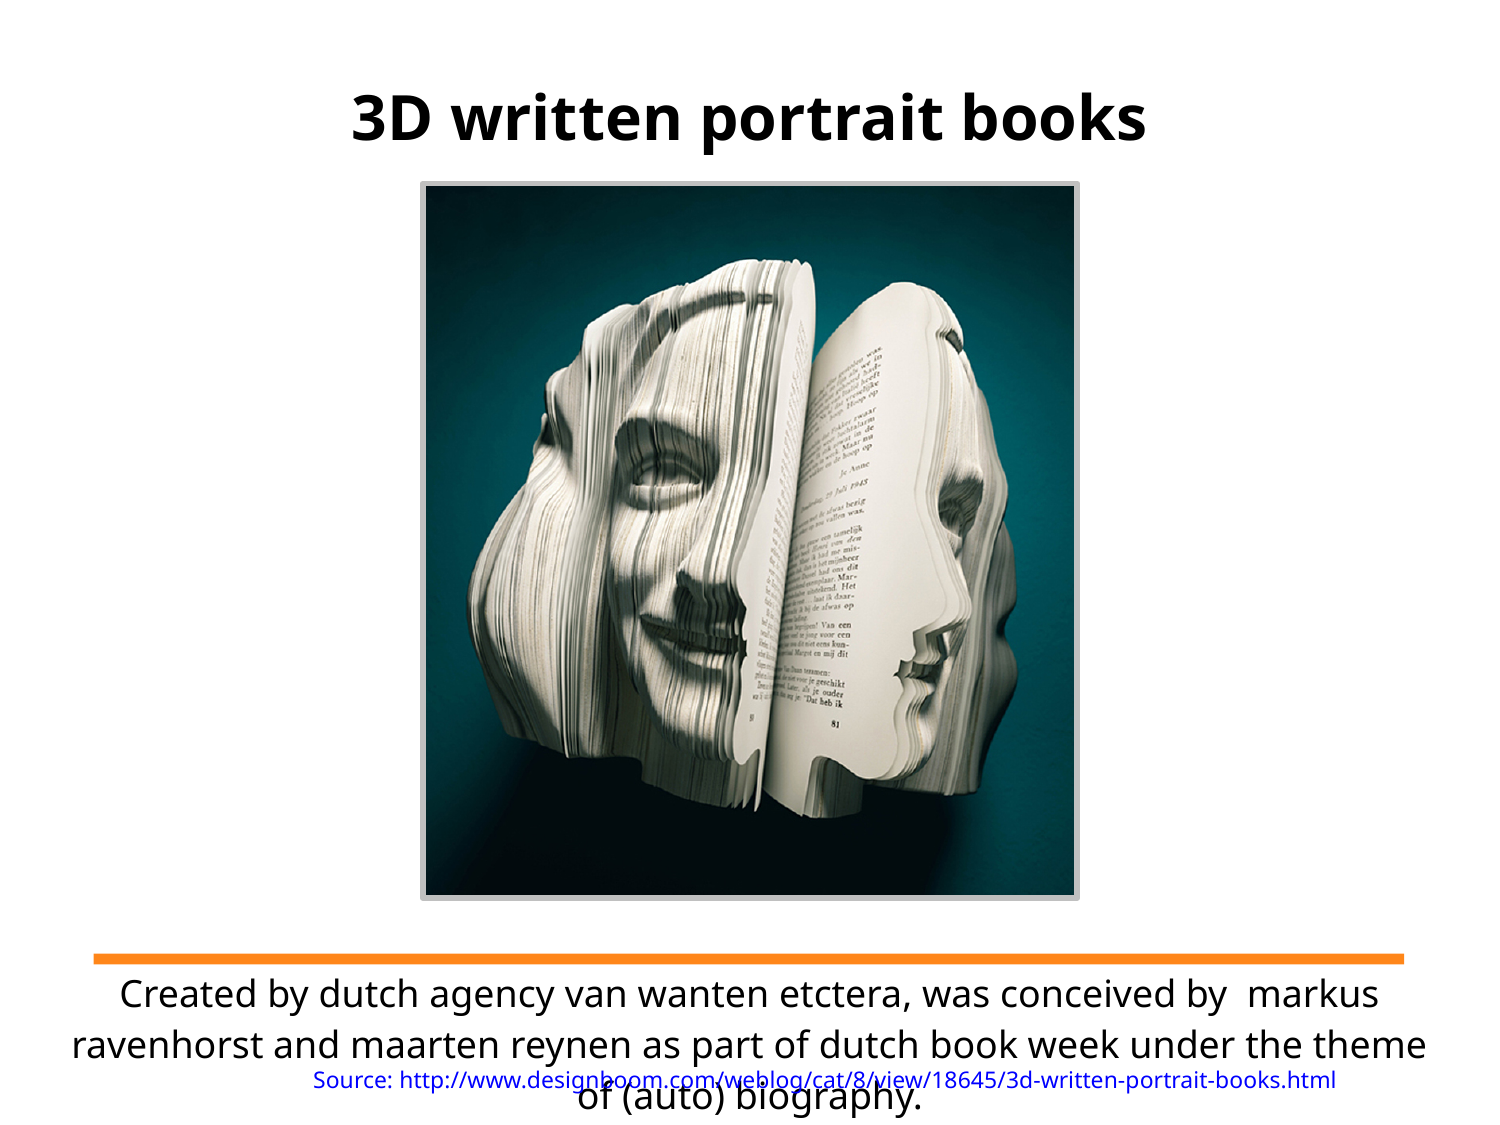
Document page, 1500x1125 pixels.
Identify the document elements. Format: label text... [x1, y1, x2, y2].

text_box Source: http://www.designboom.com/weblog/cat/8/view/18645/3d-written-portrait-books.html [298, 1056, 1202, 1098]
title 3D written portrait books [75, 44, 1426, 188]
picture [0, 0, 1500, 1125]
text_box Created by dutch agency van wanten etctera, was conceived by markus ravenhorst and maarten reynen as part of dutch book week under the theme of (auto) biography. [52, 960, 1448, 1064]
